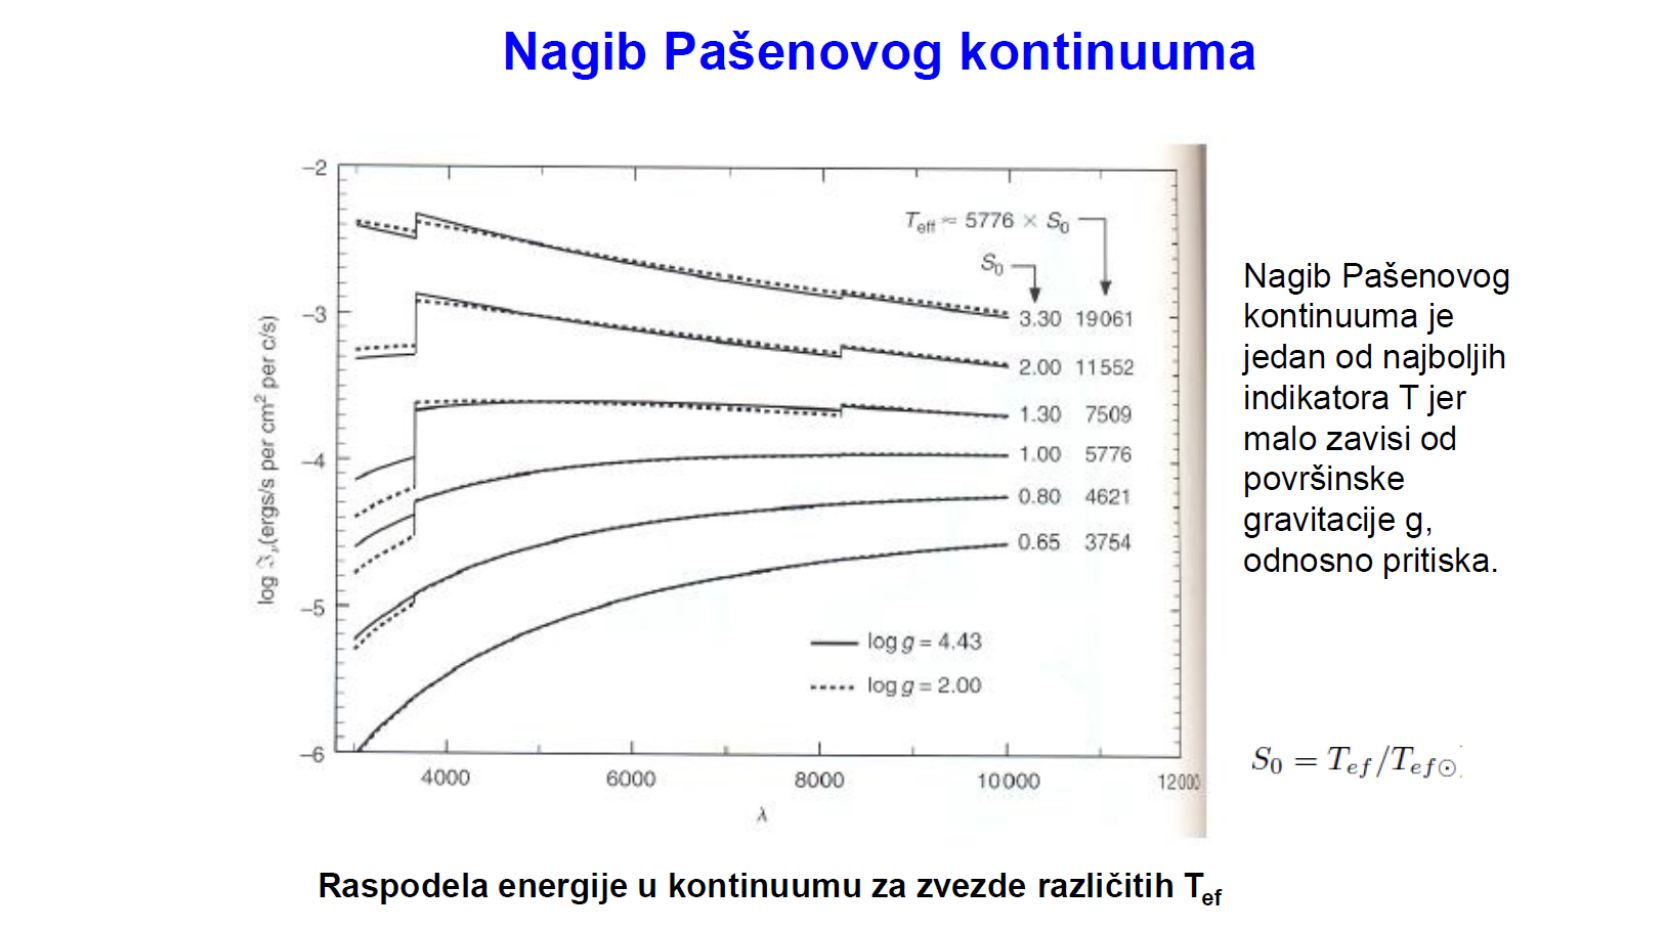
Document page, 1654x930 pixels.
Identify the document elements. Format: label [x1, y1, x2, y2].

picture [207, 0, 1538, 930]
